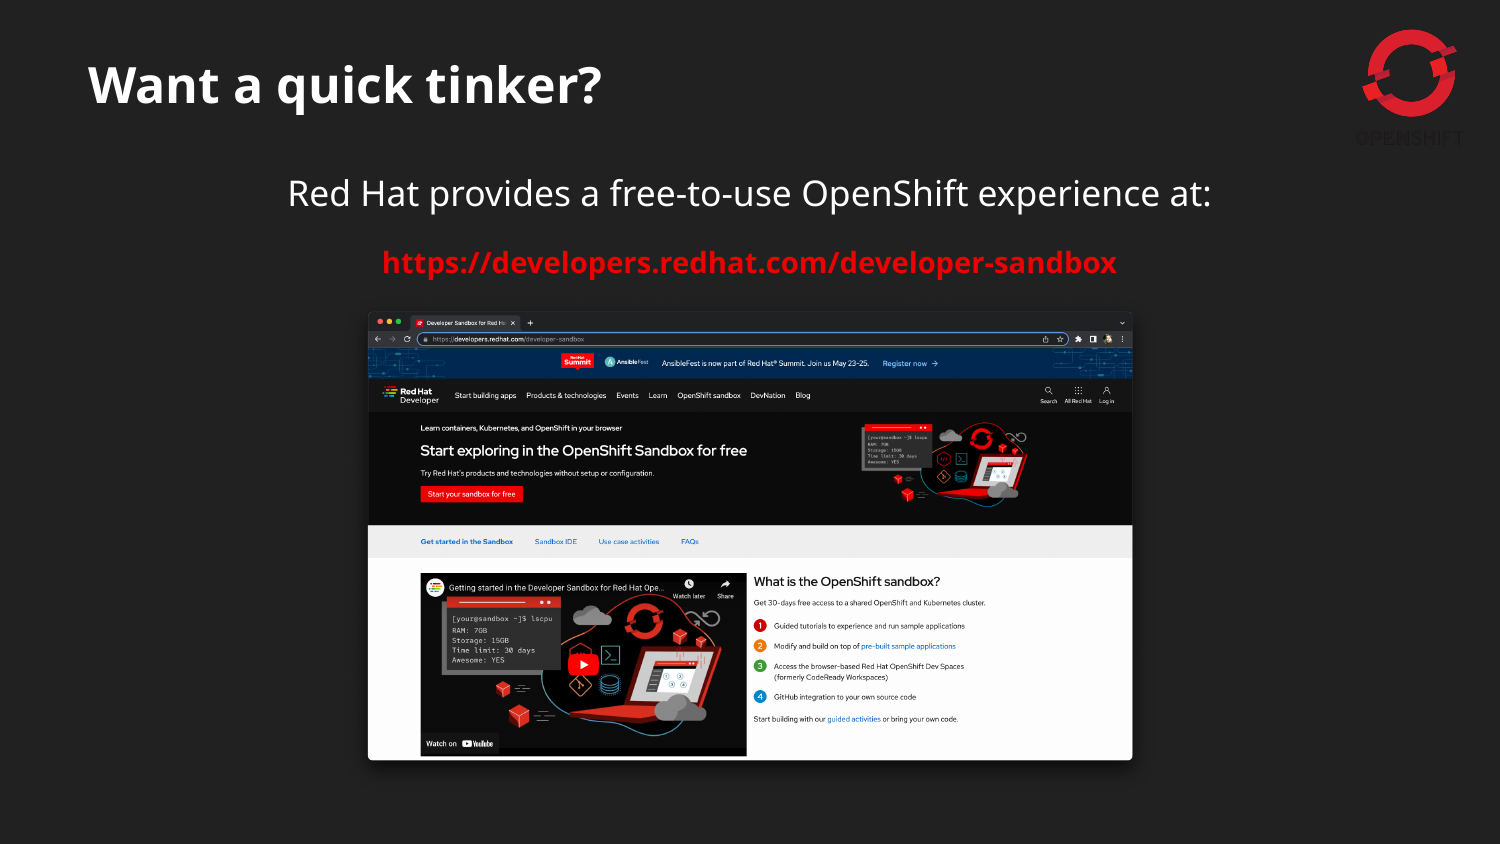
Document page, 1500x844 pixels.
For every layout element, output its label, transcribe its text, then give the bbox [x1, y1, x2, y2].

text_box Want a quick tinker? [1467, 45, 1473, 130]
picture [342, 294, 1158, 794]
text_box Red Hat provides a free-to-use OpenShift experience at: [246, 155, 1254, 229]
text_box Want a quick tinker? [73, 45, 1353, 130]
picture [1353, 26, 1467, 148]
text_box https://developers.redhat.com/developer-sandbox [240, 229, 1260, 295]
